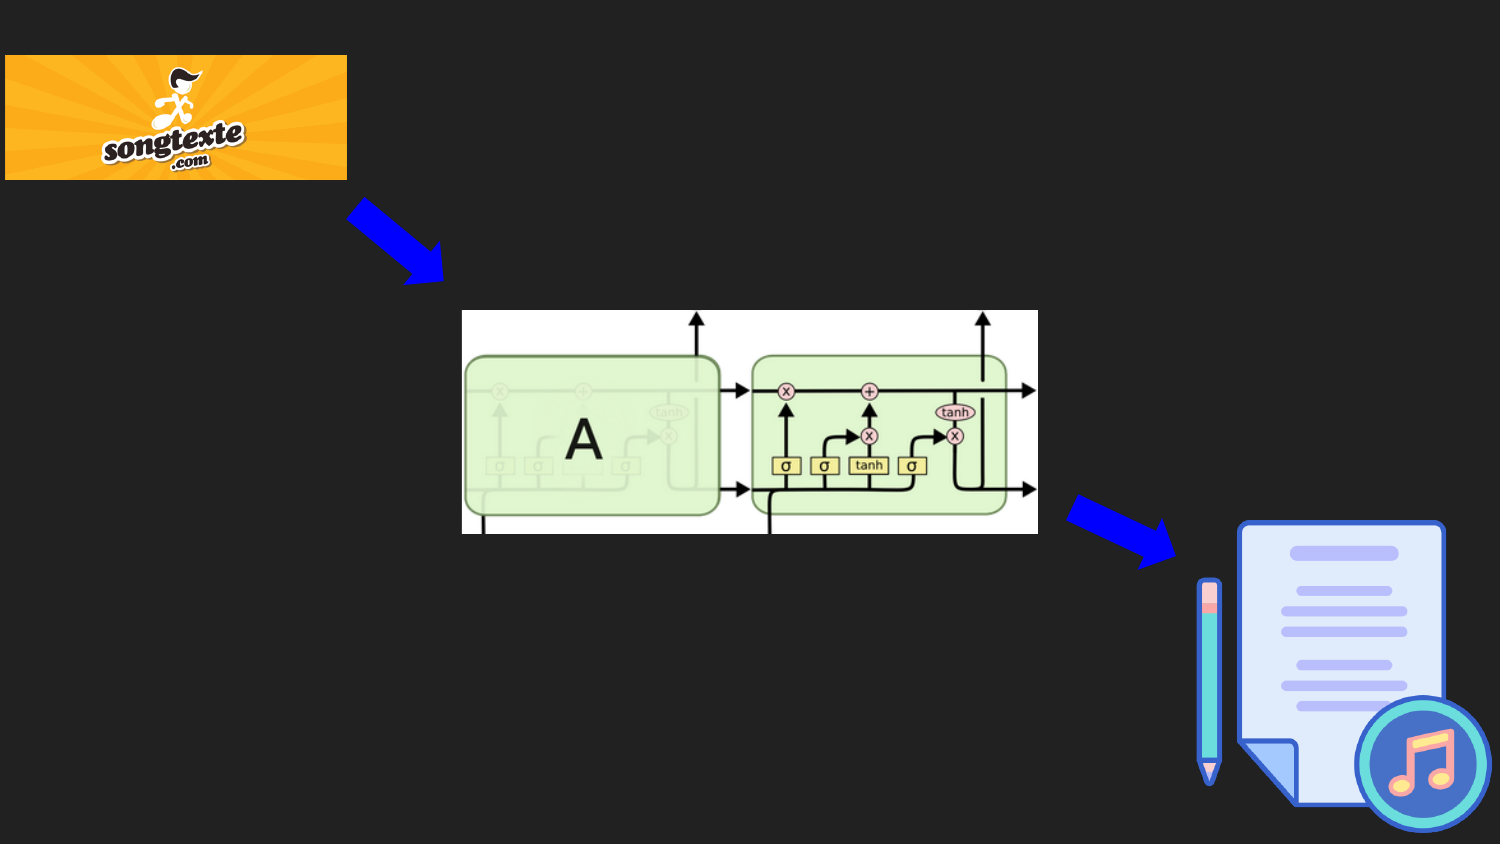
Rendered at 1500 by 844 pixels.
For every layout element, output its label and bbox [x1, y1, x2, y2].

text_box [1066, 494, 1176, 570]
text_box [346, 197, 444, 286]
picture [5, 55, 347, 180]
picture [461, 310, 1038, 534]
picture [1188, 520, 1500, 833]
